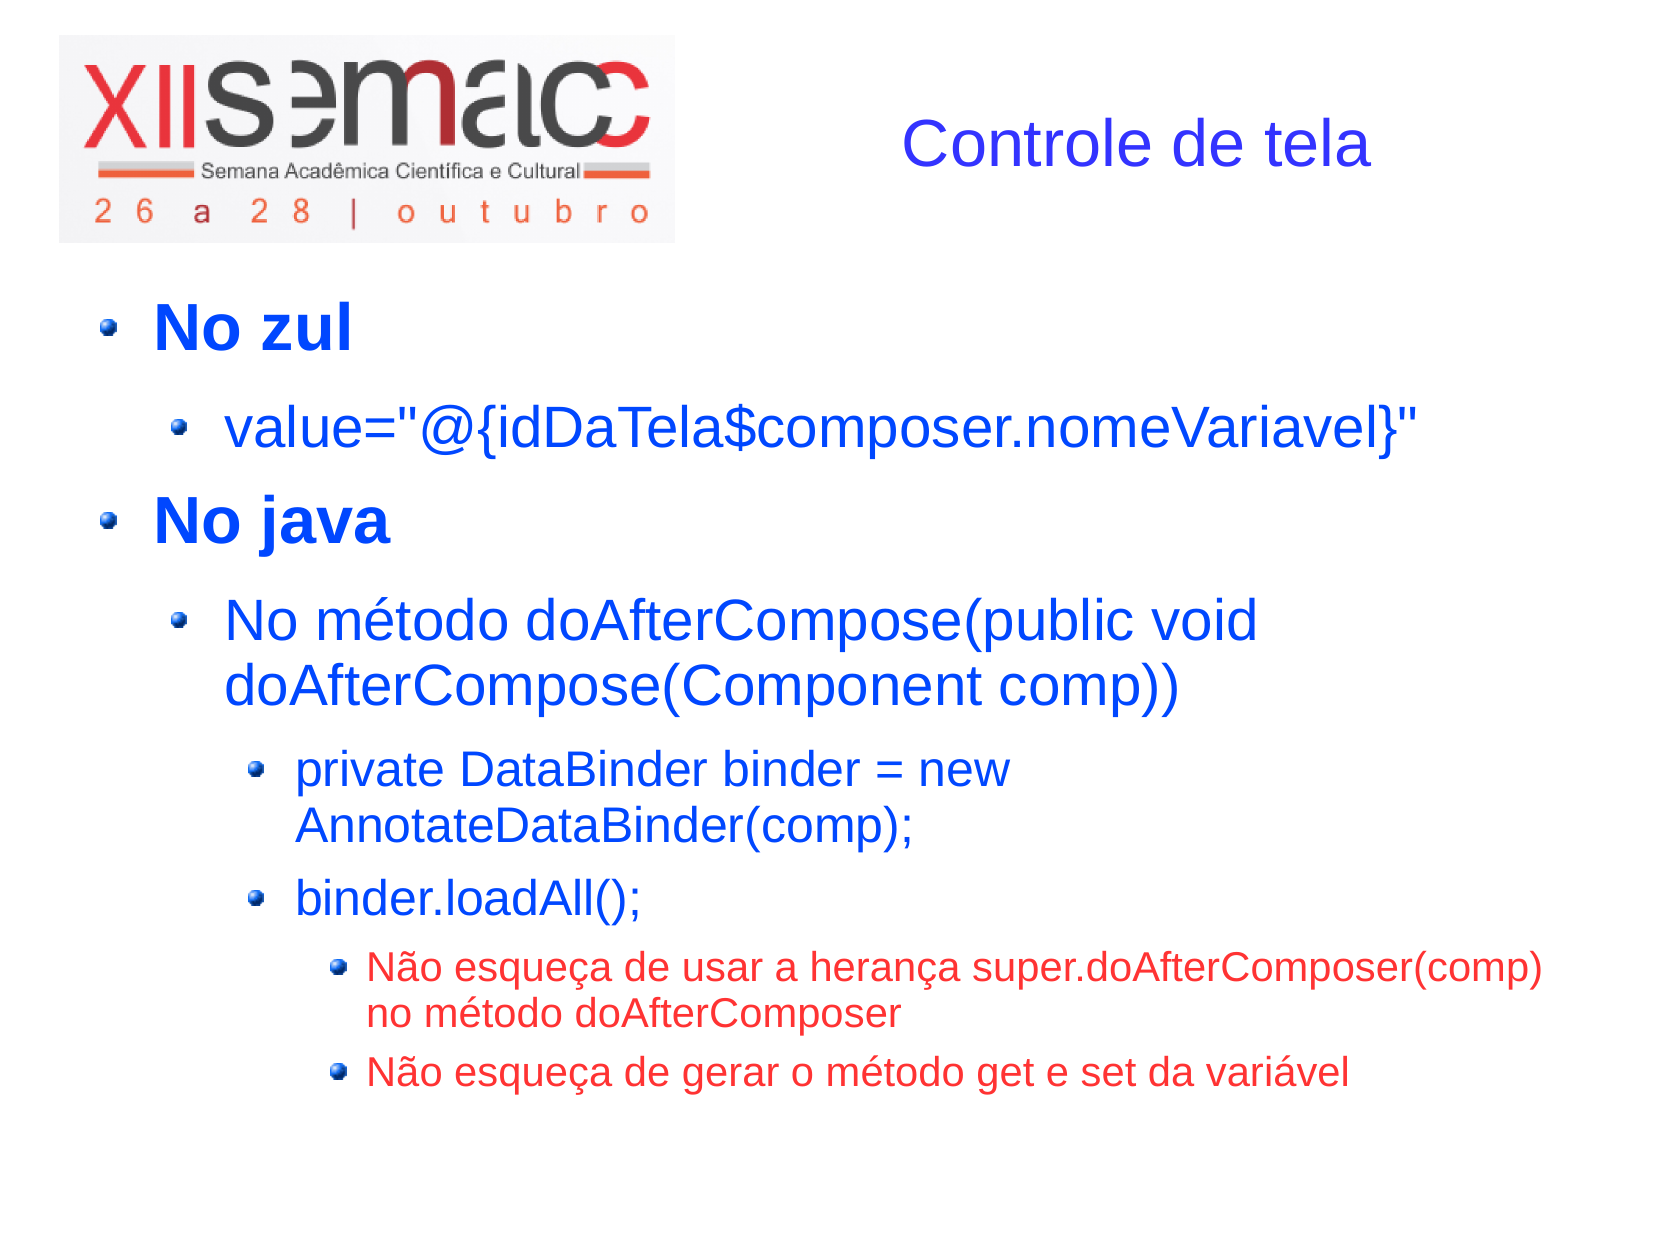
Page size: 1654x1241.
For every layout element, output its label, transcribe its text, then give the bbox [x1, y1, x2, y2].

title Controle de tela [679, 49, 1595, 237]
picture [59, 35, 675, 243]
list No zul value="@{idDaTela$composer.nomeVariavel}" No java No método doAfterCompose(public void doAfterCompose(Component comp)) private DataBinder binder = new AnnotateDataBinder(comp); binder.loadAll(); Não esqueça de usar a herança super.doAfterComposer(comp) no método doAfterComposer Não esqueça de gerar o método get e set da variável [82, 290, 1571, 1180]
